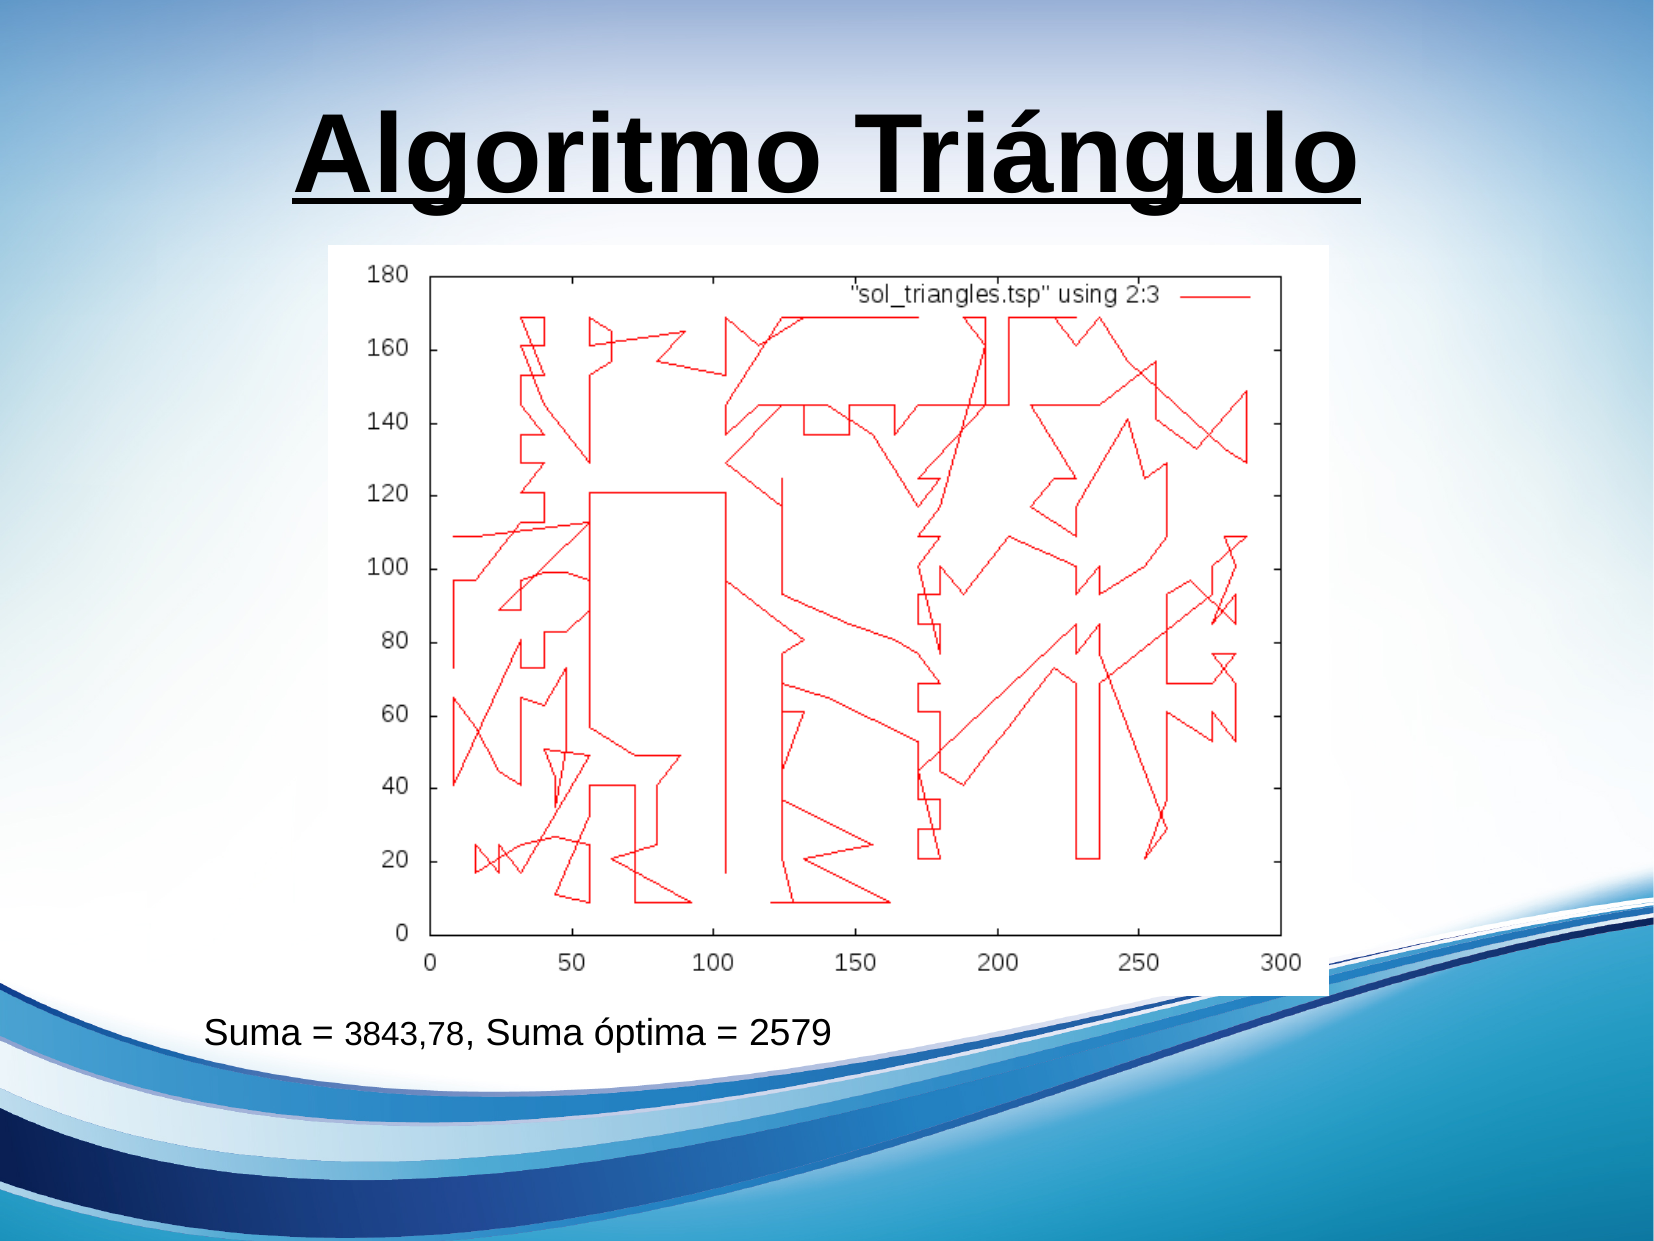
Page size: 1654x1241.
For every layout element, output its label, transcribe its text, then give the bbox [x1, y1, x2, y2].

picture [0, 0, 1654, 1241]
text_box Suma = 3843,78, Suma óptima = 2579 [188, 1003, 1465, 1061]
title Algoritmo Triángulo [82, 49, 1571, 257]
